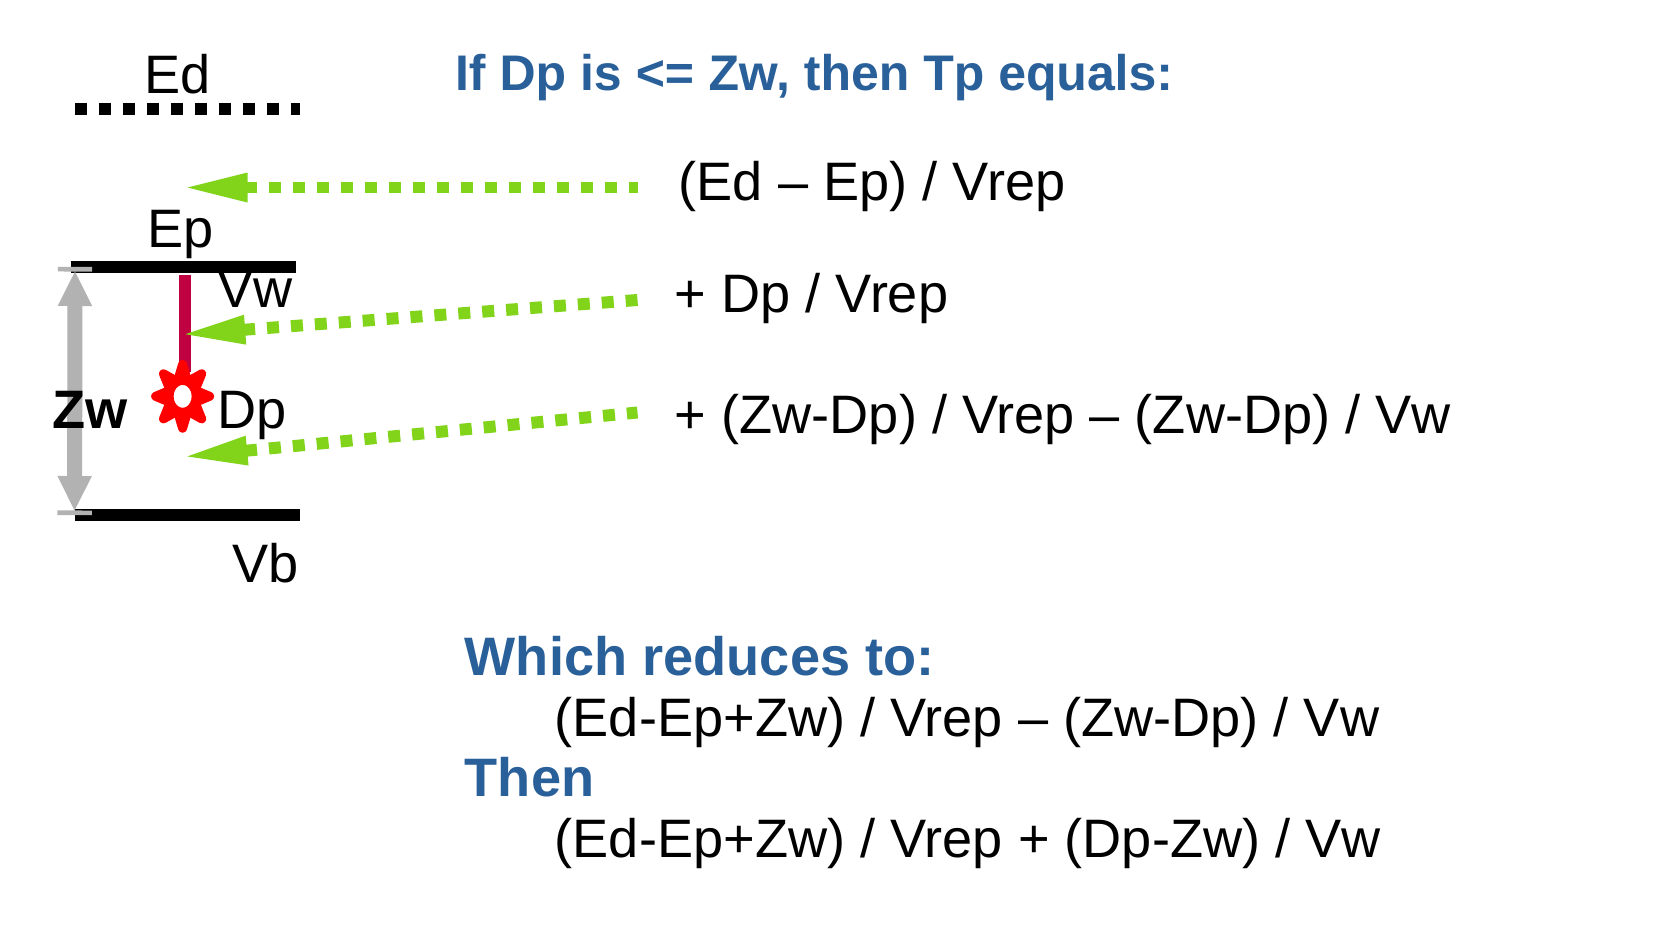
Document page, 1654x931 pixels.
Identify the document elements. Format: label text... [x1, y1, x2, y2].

text_box Ed Ep Vw Zw Dp Vb [37, 37, 338, 602]
text_box If Dp is <= Zw, then Tp equals: (Ed – Ep) / Vrep + Dp / Vrep + (Zw-Dp) / Vrep – (Zw-Dp) / Vw Which reduces to: (Ed-Ep+Zw) / Vrep – (Zw-Dp) / Vw Then (Ed-Ep+Zw) / Vrep + (Dp-Zw) / Vw [300, 37, 1613, 931]
